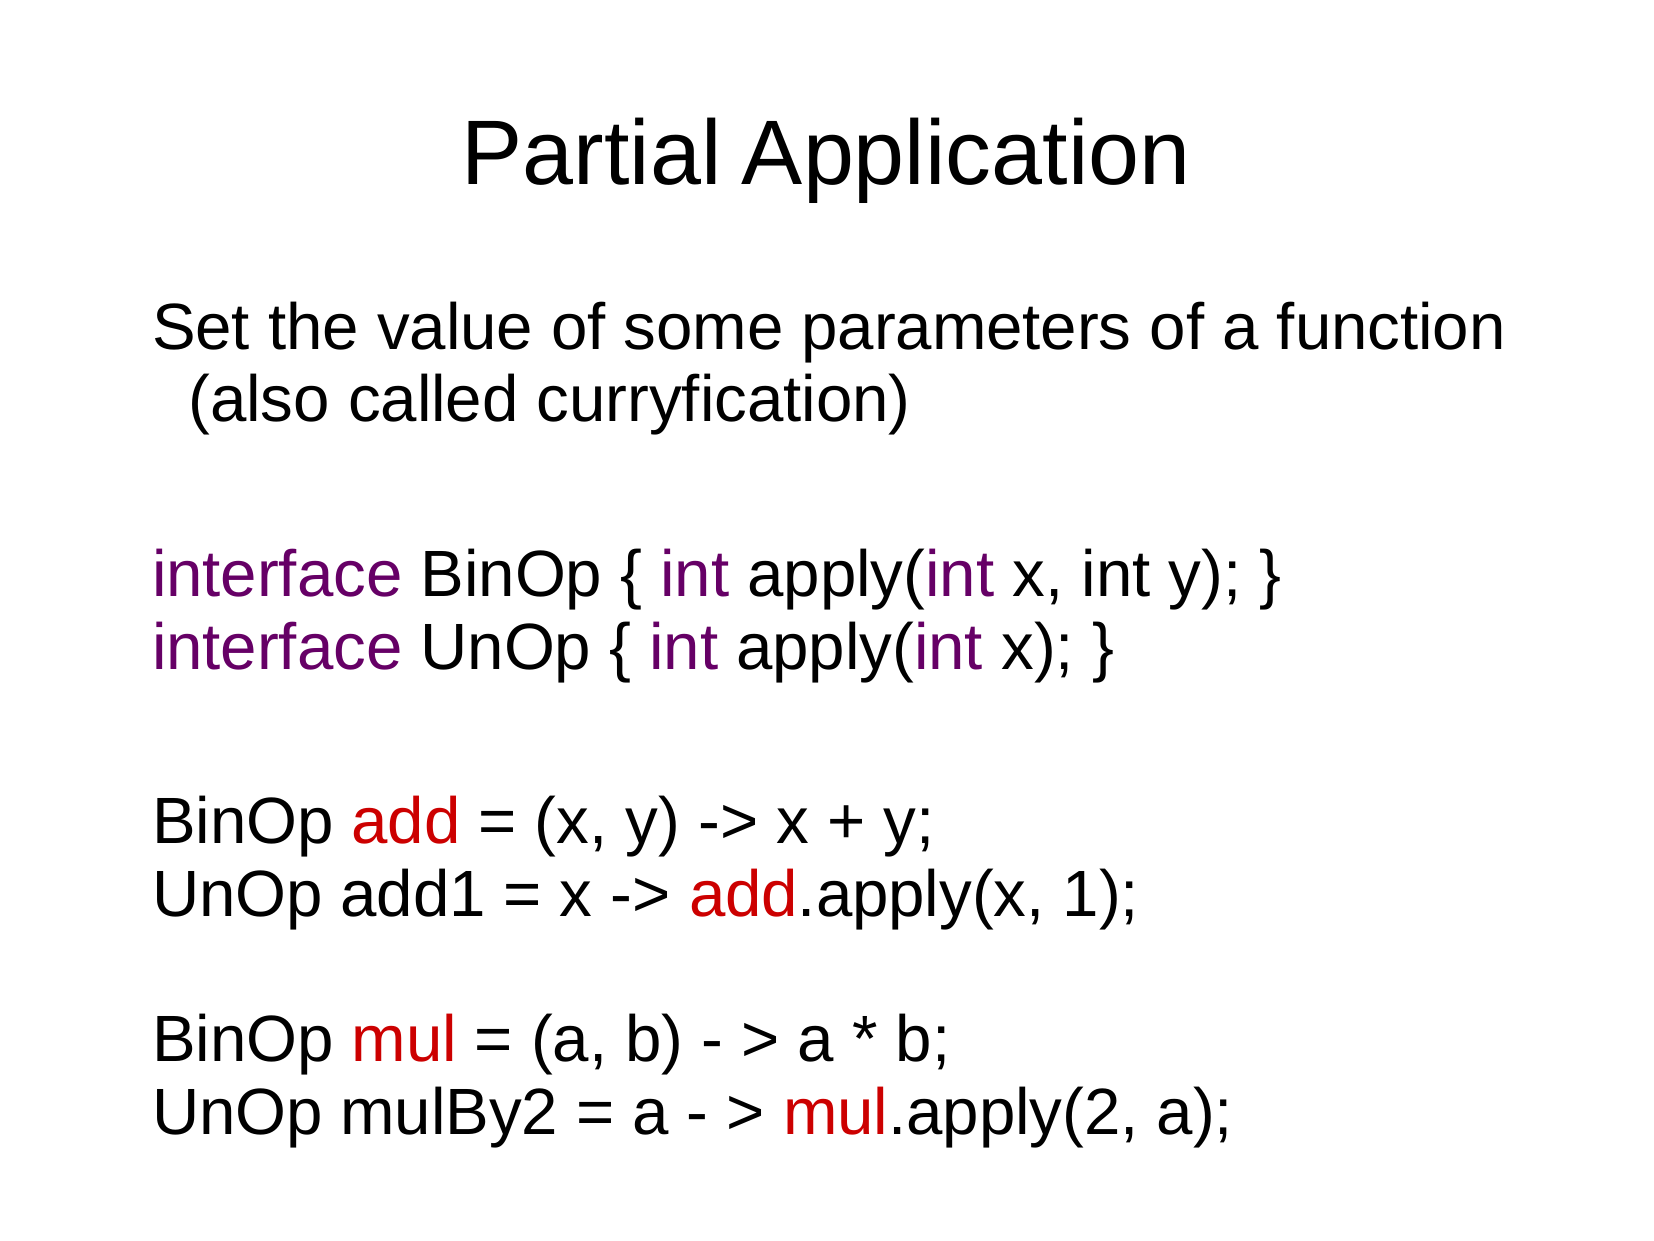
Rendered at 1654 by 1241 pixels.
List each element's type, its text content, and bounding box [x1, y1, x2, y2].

title Partial Application [82, 49, 1571, 257]
list Set the value of some parameters of a function (also called curryfication) interface BinOp { int apply(int x, int y); } interface UnOp { int apply(int x); } BinOp add = (x, y) -> x + y; UnOp add1 = x -> add.apply(x, 1); BinOp mul = (a, b) - > a * b; UnOp mulBy2 = a - > mul.apply(2, a); [82, 290, 1571, 1156]
